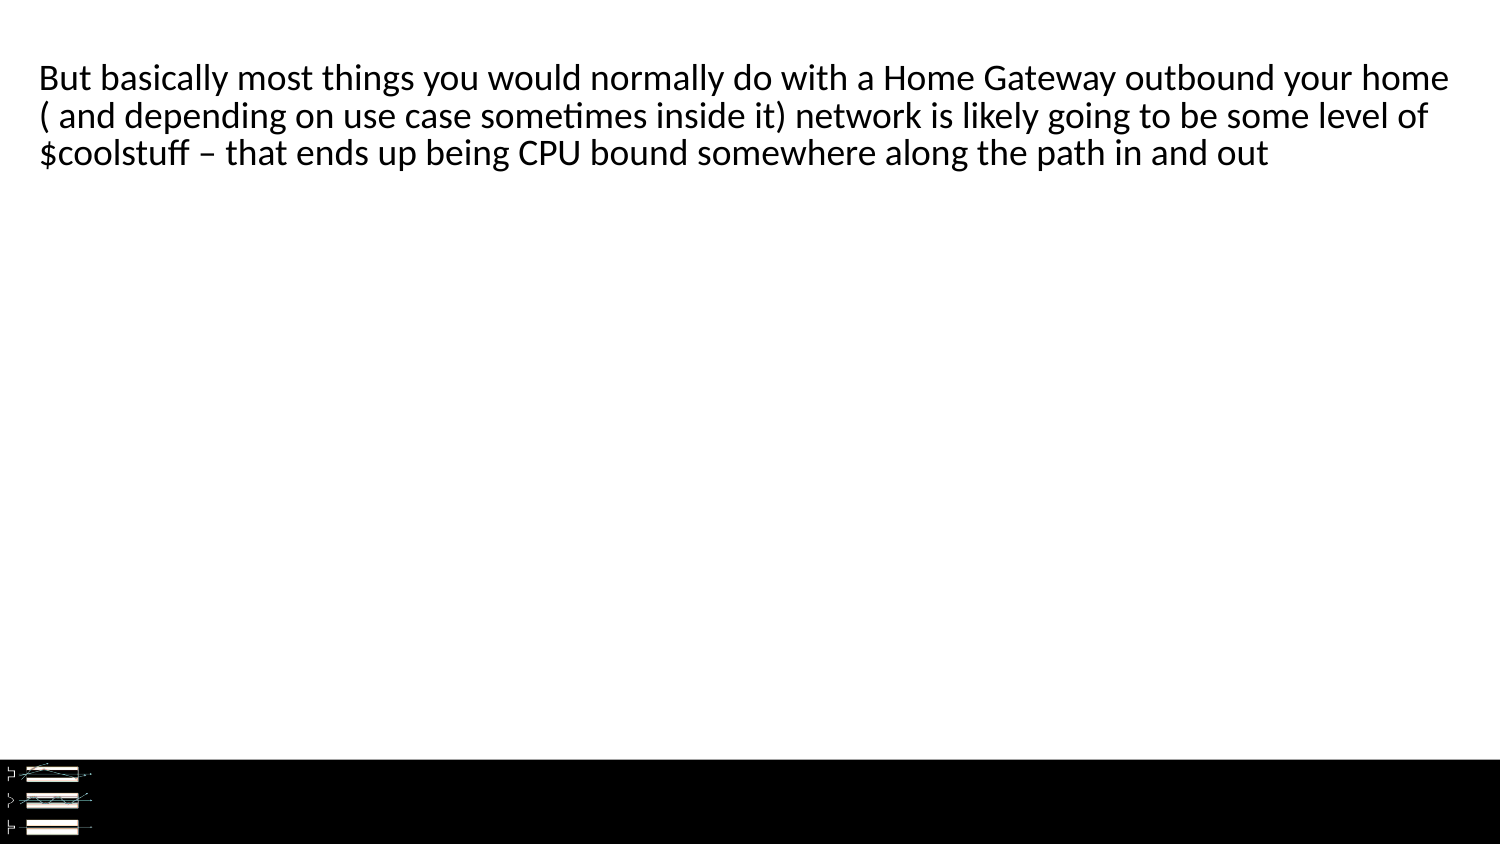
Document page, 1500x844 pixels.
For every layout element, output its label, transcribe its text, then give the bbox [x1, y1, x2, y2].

picture [5, 761, 95, 837]
title But basically most things you would normally do with a Home Gateway outbound your home ( and depending on use case sometimes inside it) network is likely going to be some level of $coolstuff – that ends up being CPU bound somewhere along the path in and out [38, 48, 1464, 190]
